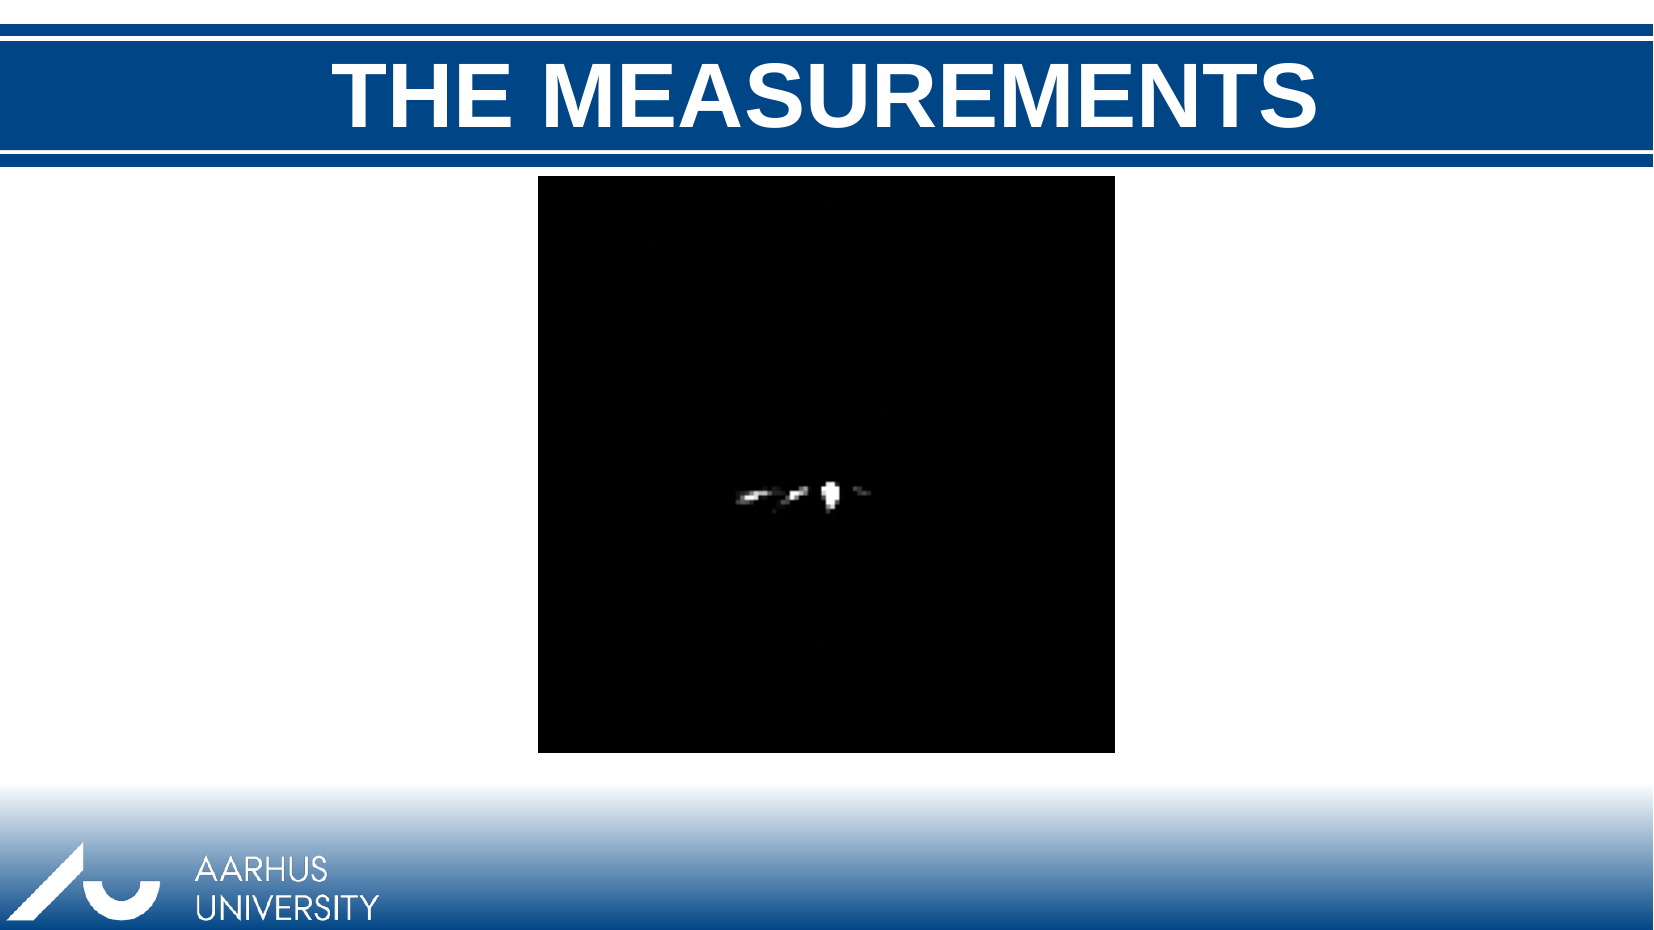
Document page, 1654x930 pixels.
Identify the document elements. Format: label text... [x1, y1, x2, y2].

picture [538, 176, 1115, 753]
picture [5, 841, 414, 928]
title THE MEASUREMENTS [0, 41, 1653, 151]
